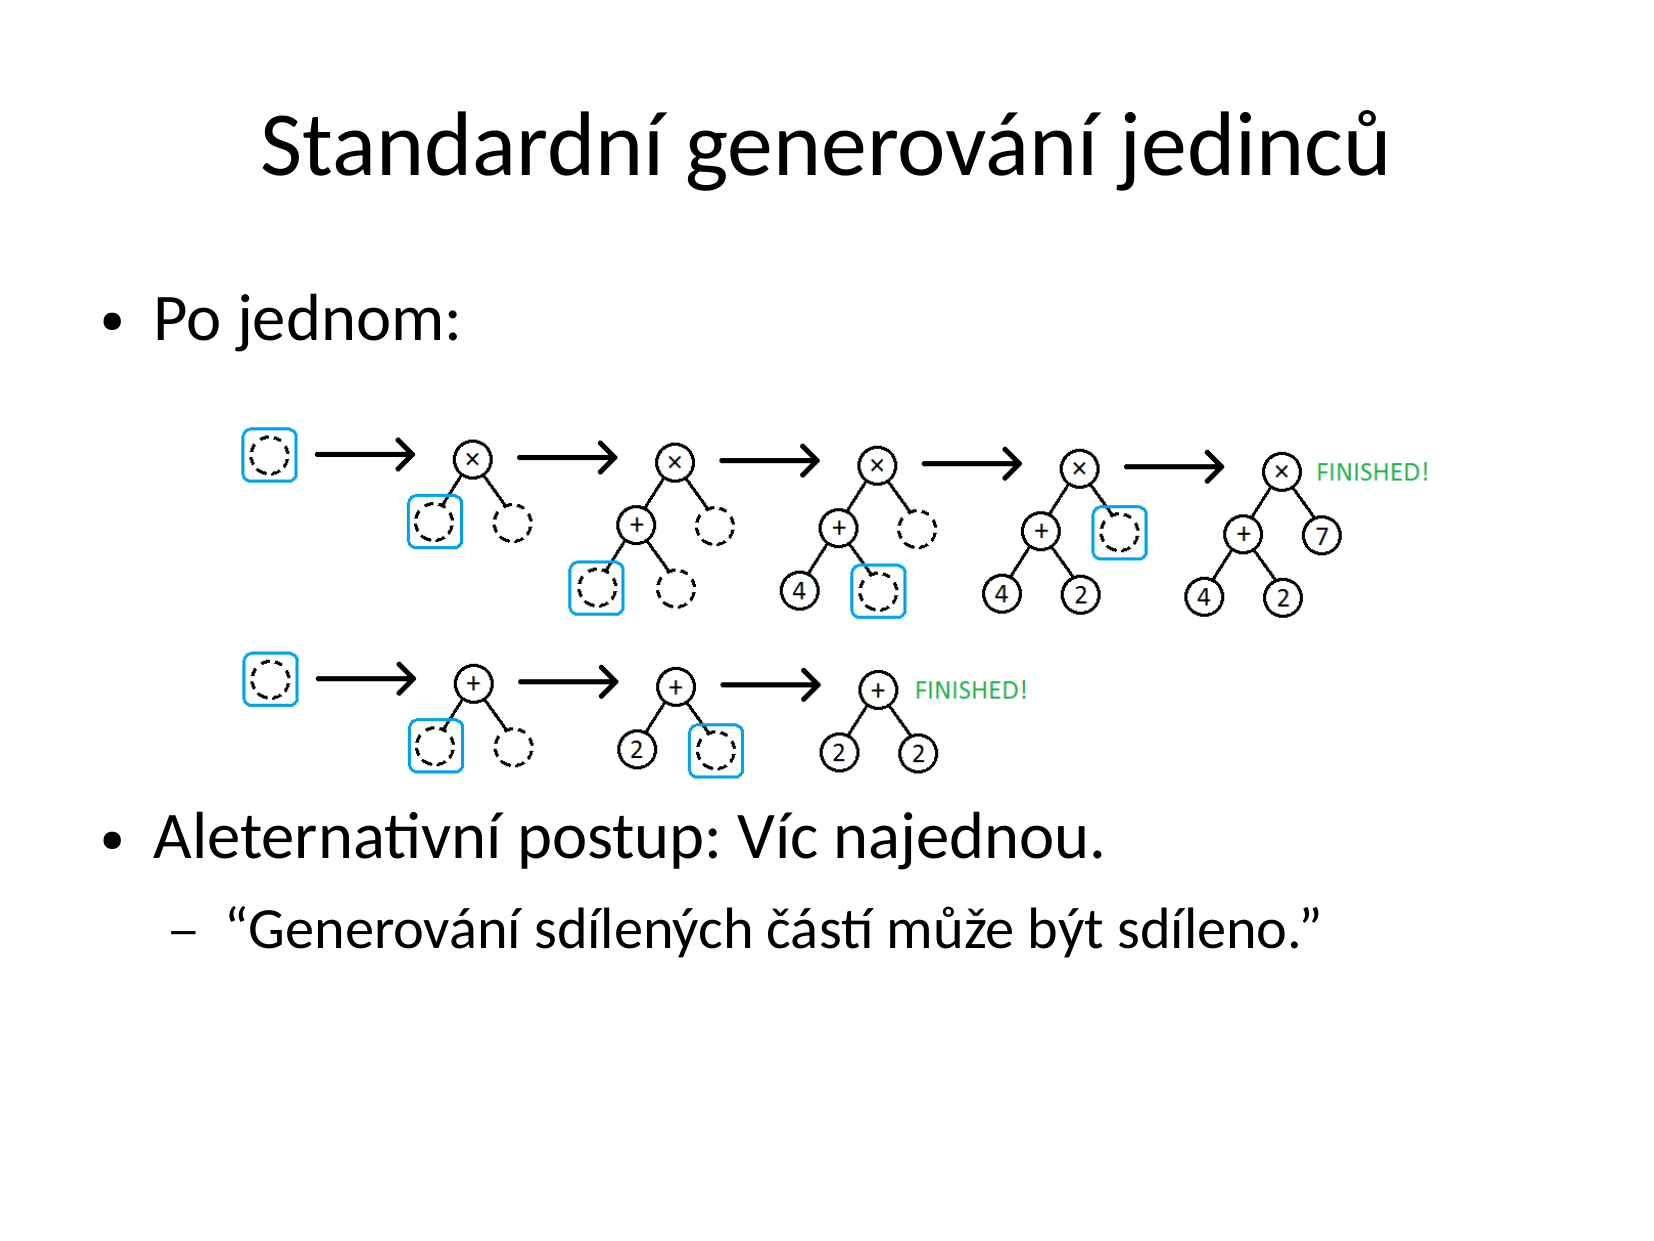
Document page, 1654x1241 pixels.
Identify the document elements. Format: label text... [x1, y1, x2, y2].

list Po jednom: Aleternativní postup: Víc najednou. “Generování sdílených částí může být sdíleno.” [82, 290, 1538, 1171]
title Standardní generování jedinců [82, 40, 1571, 266]
picture [225, 413, 1448, 798]
